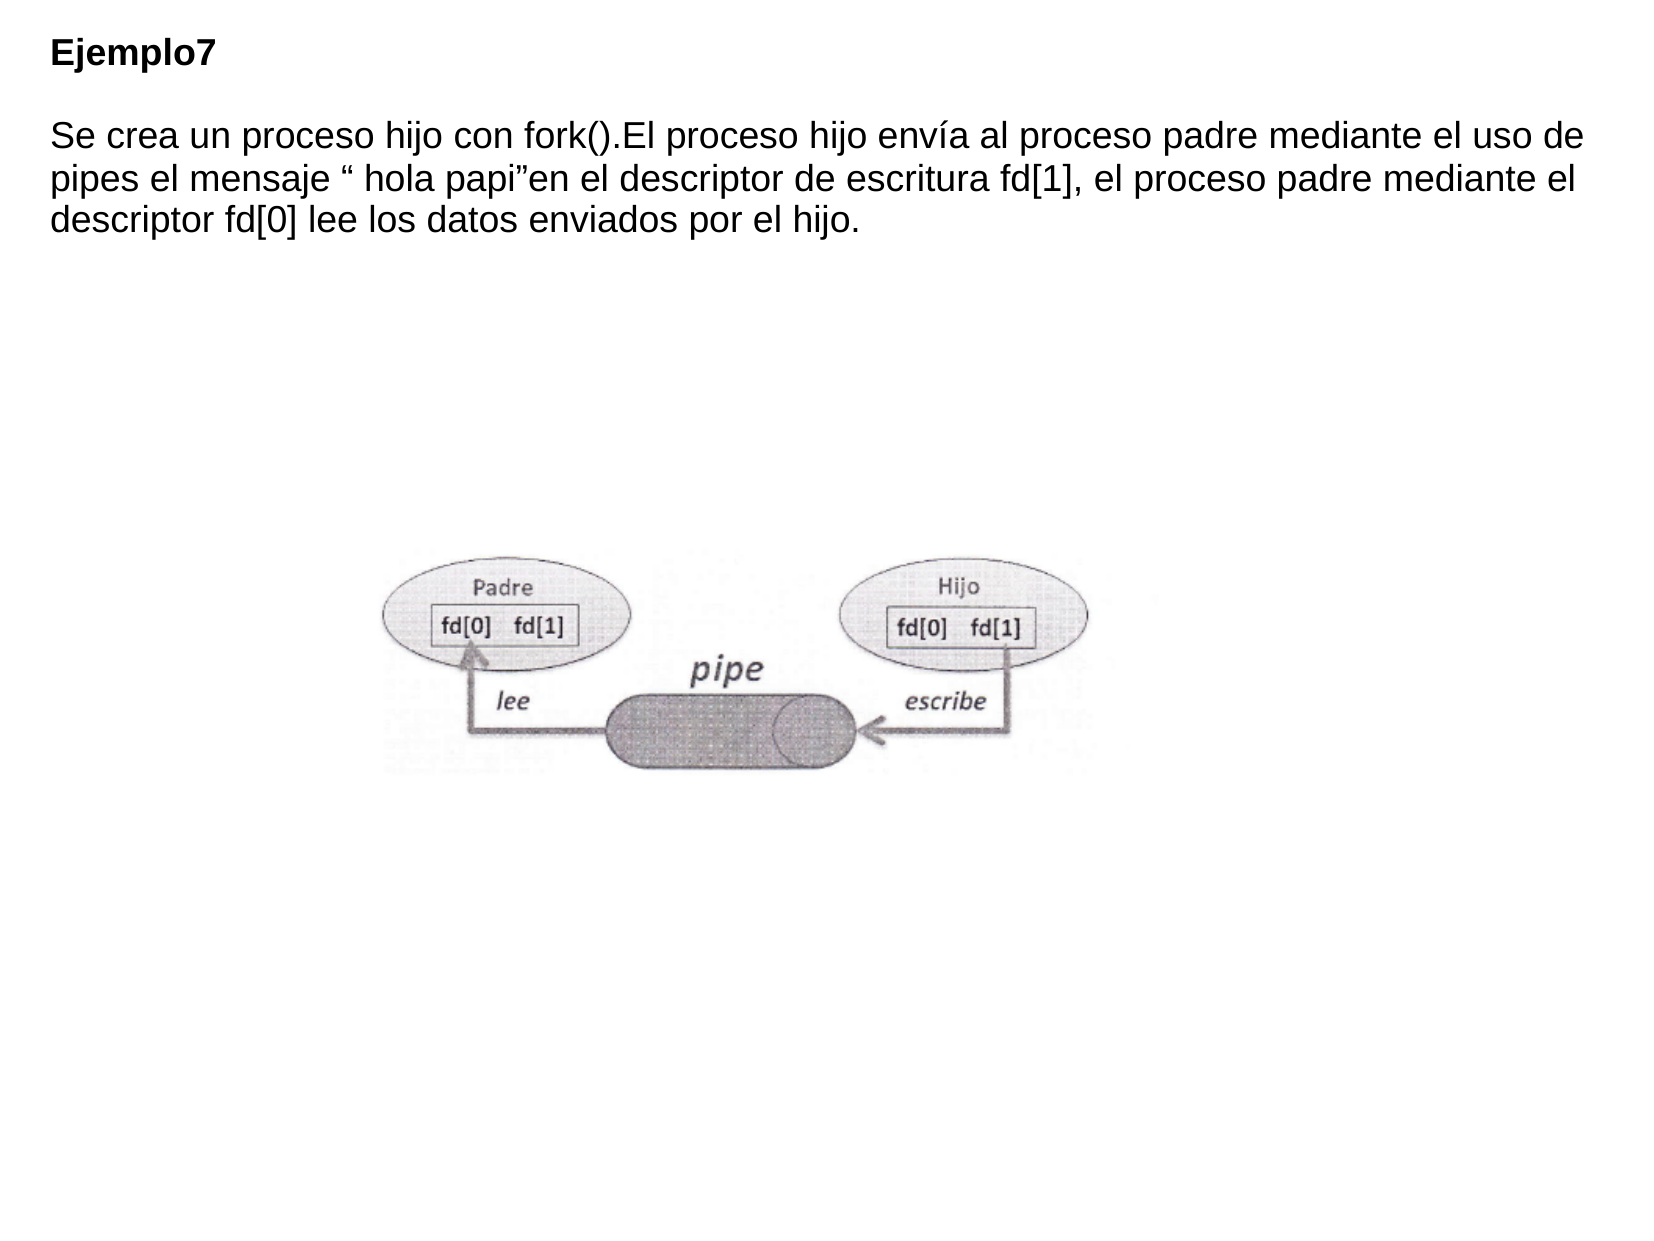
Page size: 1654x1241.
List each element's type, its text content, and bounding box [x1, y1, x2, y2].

picture [342, 543, 1162, 786]
text_box Ejemplo7 Se crea un proceso hijo con fork().El proceso hijo envía al proceso padre mediante el uso de pipes el mensaje “ hola papi”en el descriptor de escritura fd[1], el proceso padre mediante el descriptor fd[0] lee los datos enviados por el hijo. [35, 23, 1654, 250]
